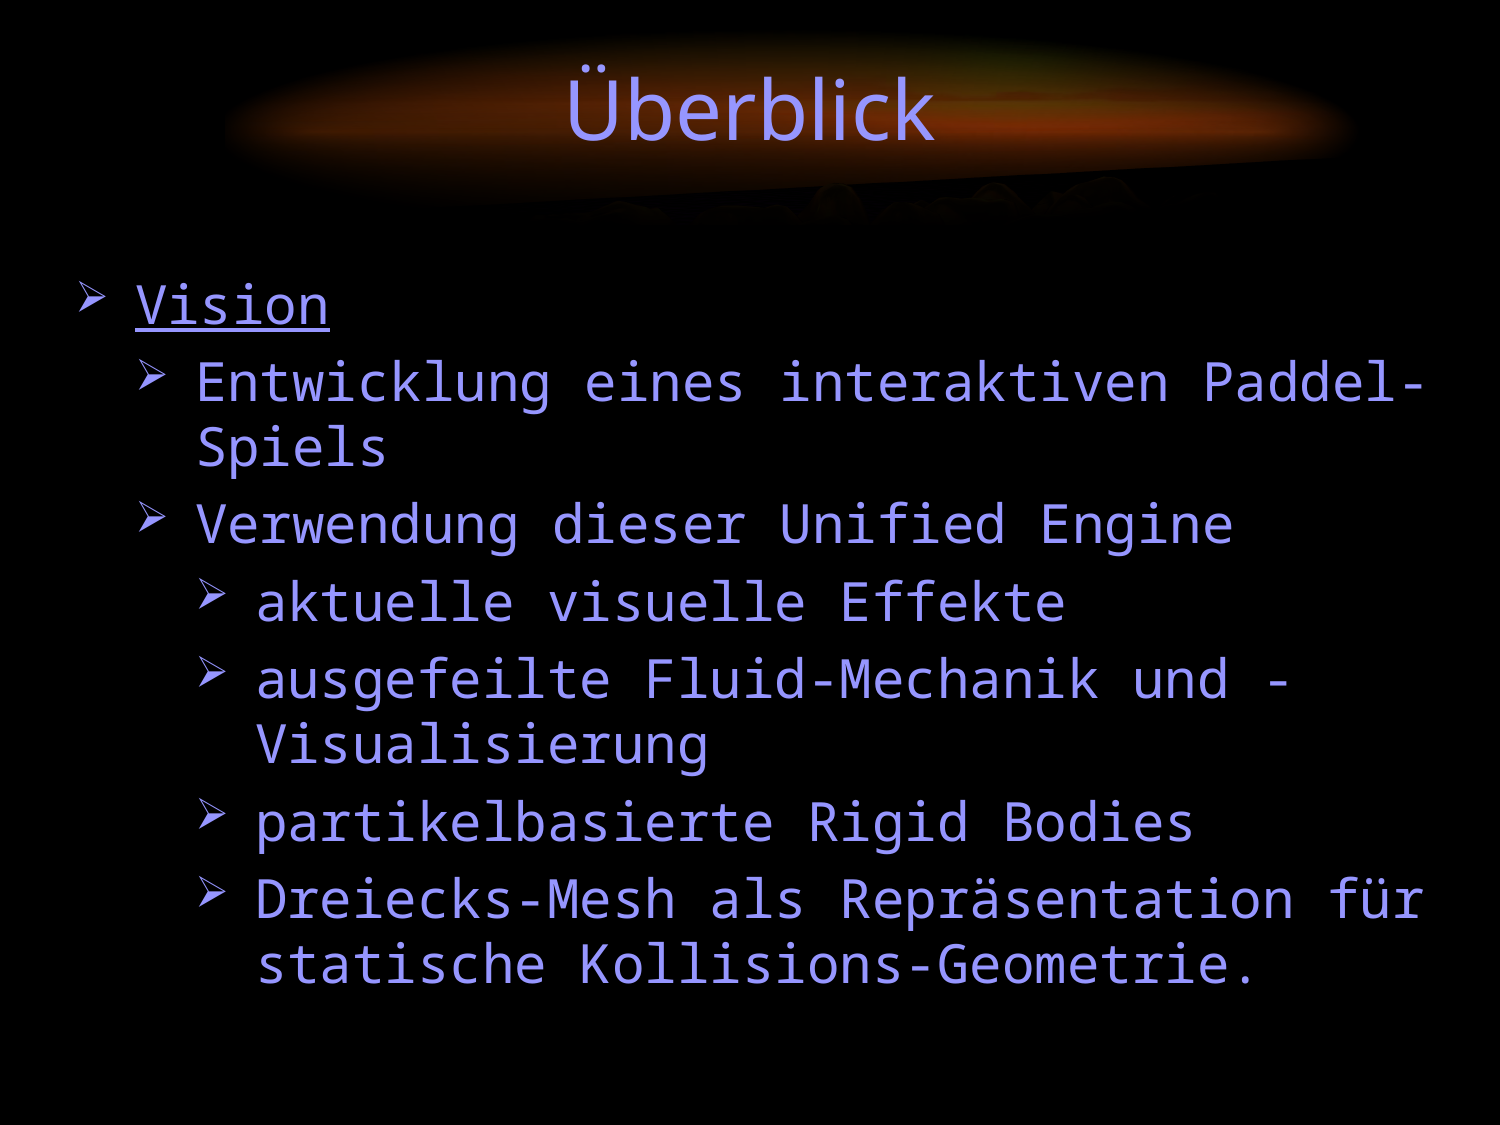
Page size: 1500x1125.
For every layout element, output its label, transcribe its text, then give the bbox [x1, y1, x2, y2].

text_box [112, 0, 1463, 241]
text_box Vision Entwicklung eines interaktiven Paddel-Spiels Verwendung dieser Unified Engine aktuelle visuelle Effekte ausgefeilte Fluid-Mechanik und -Visualisierung partikelbasierte Rigid Bodies Dreiecks-Mesh als Repräsentation für statische Kollisions-Geometrie. [0, 262, 1471, 1088]
text_box Überblick [75, 0, 1426, 216]
